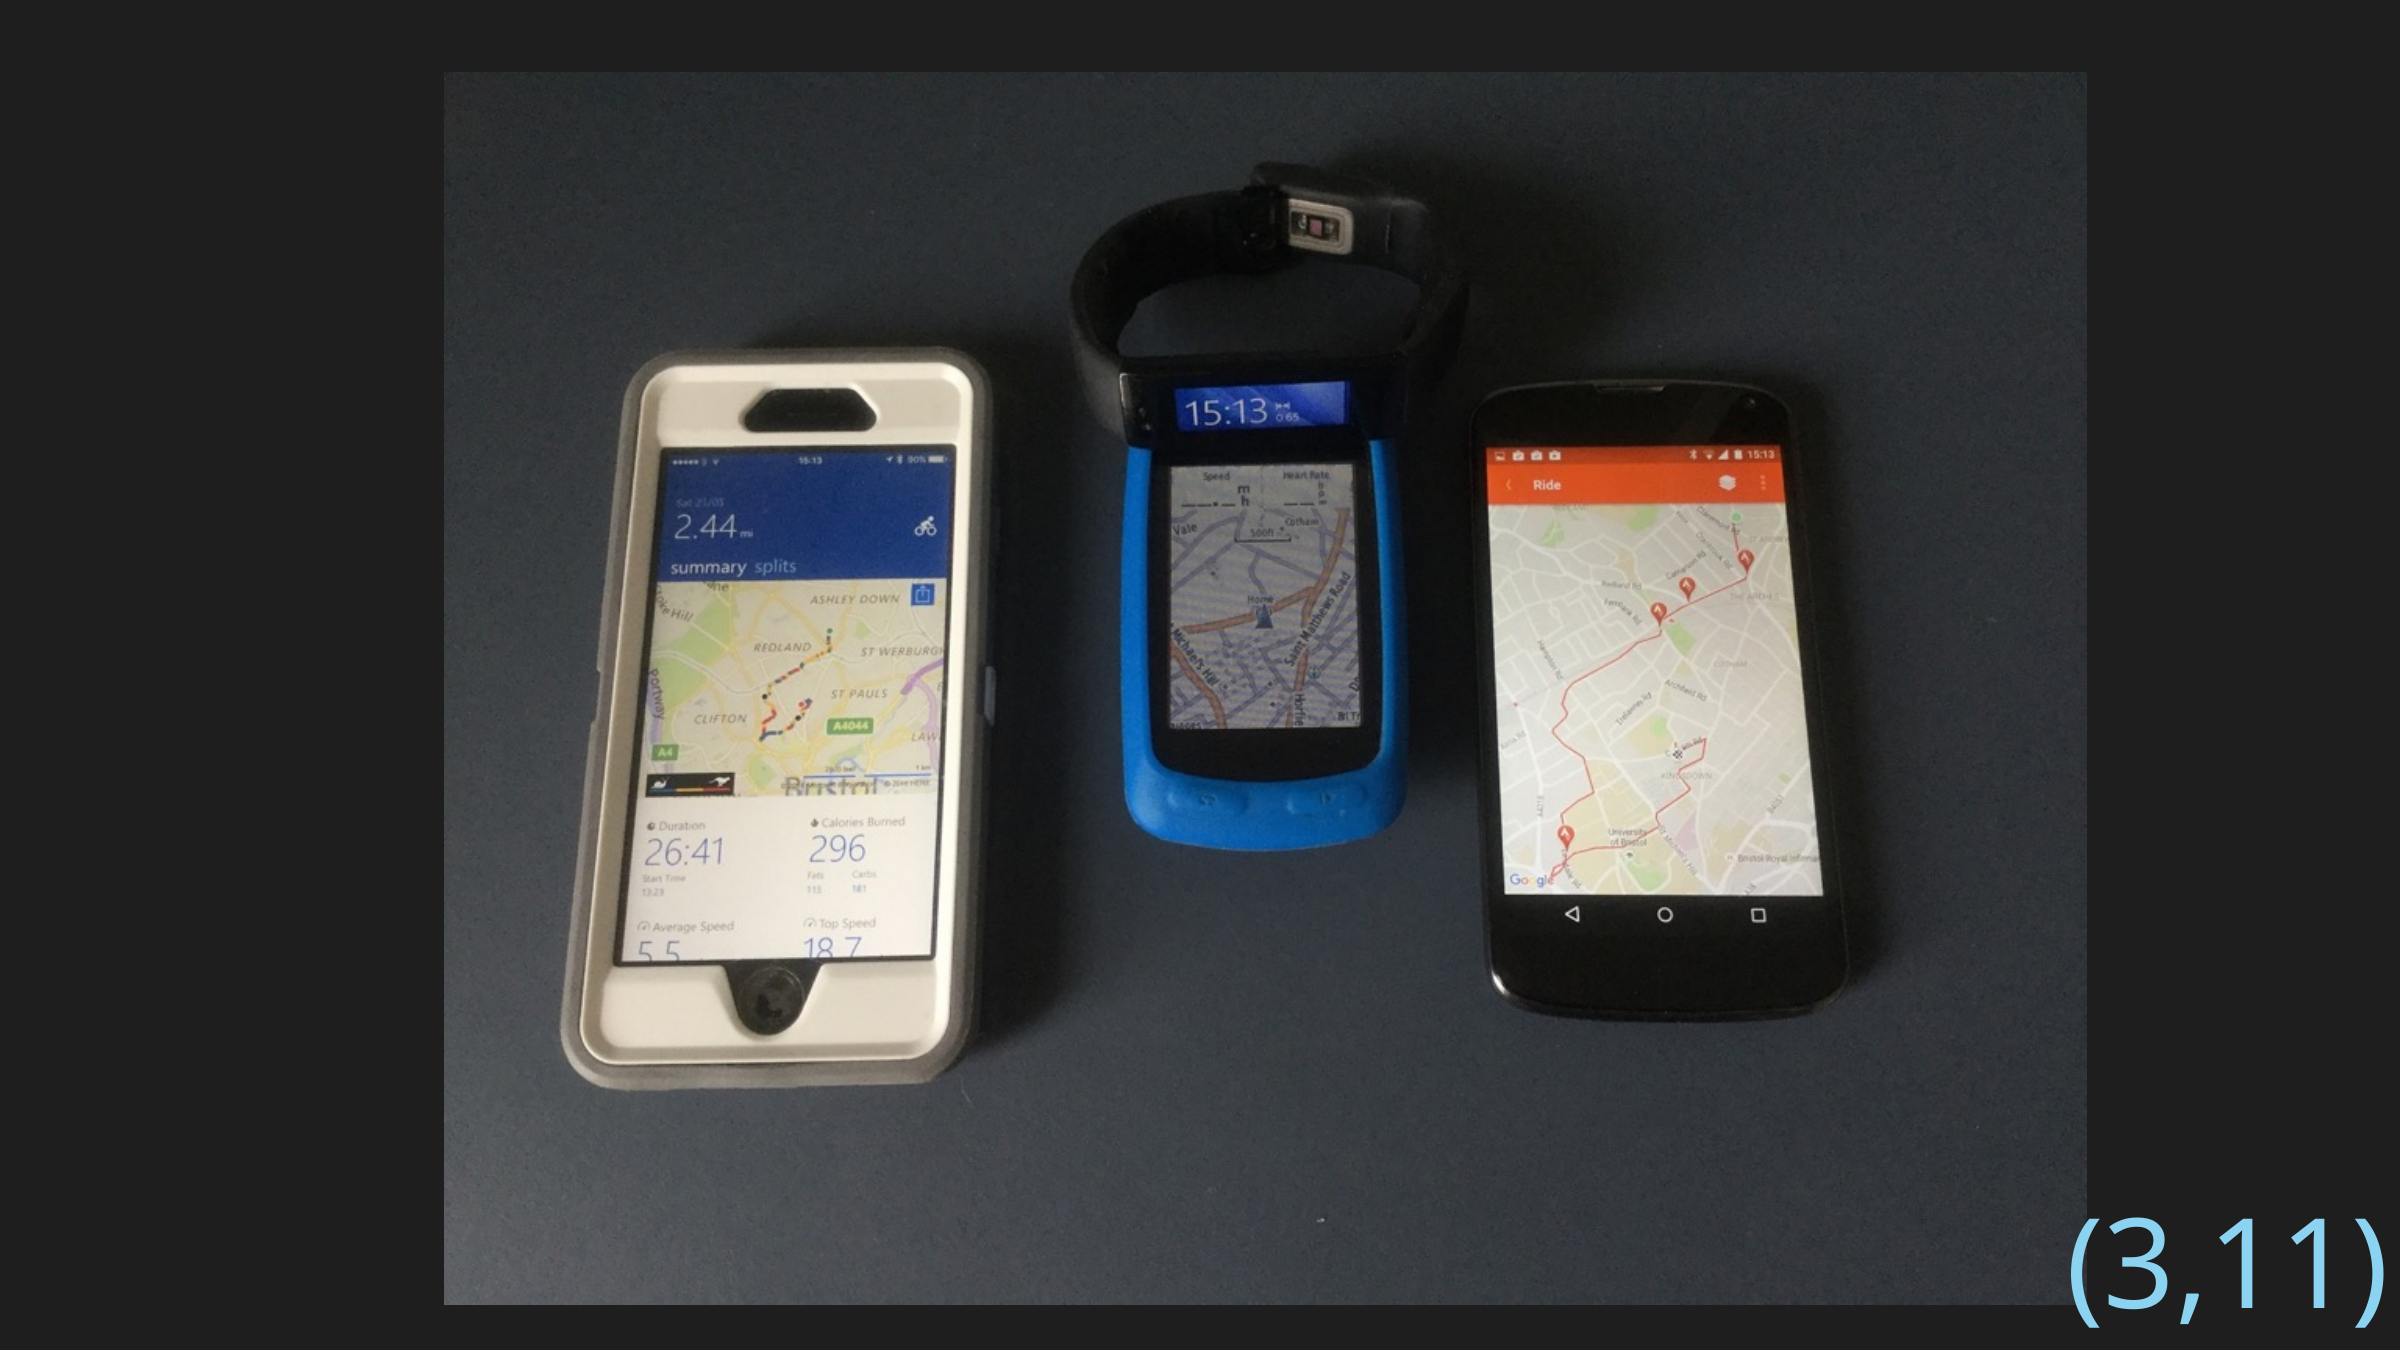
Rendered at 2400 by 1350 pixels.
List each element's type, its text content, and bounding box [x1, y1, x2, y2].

text_box (3,11) [2051, 1176, 2400, 1342]
picture [444, 72, 2087, 1305]
